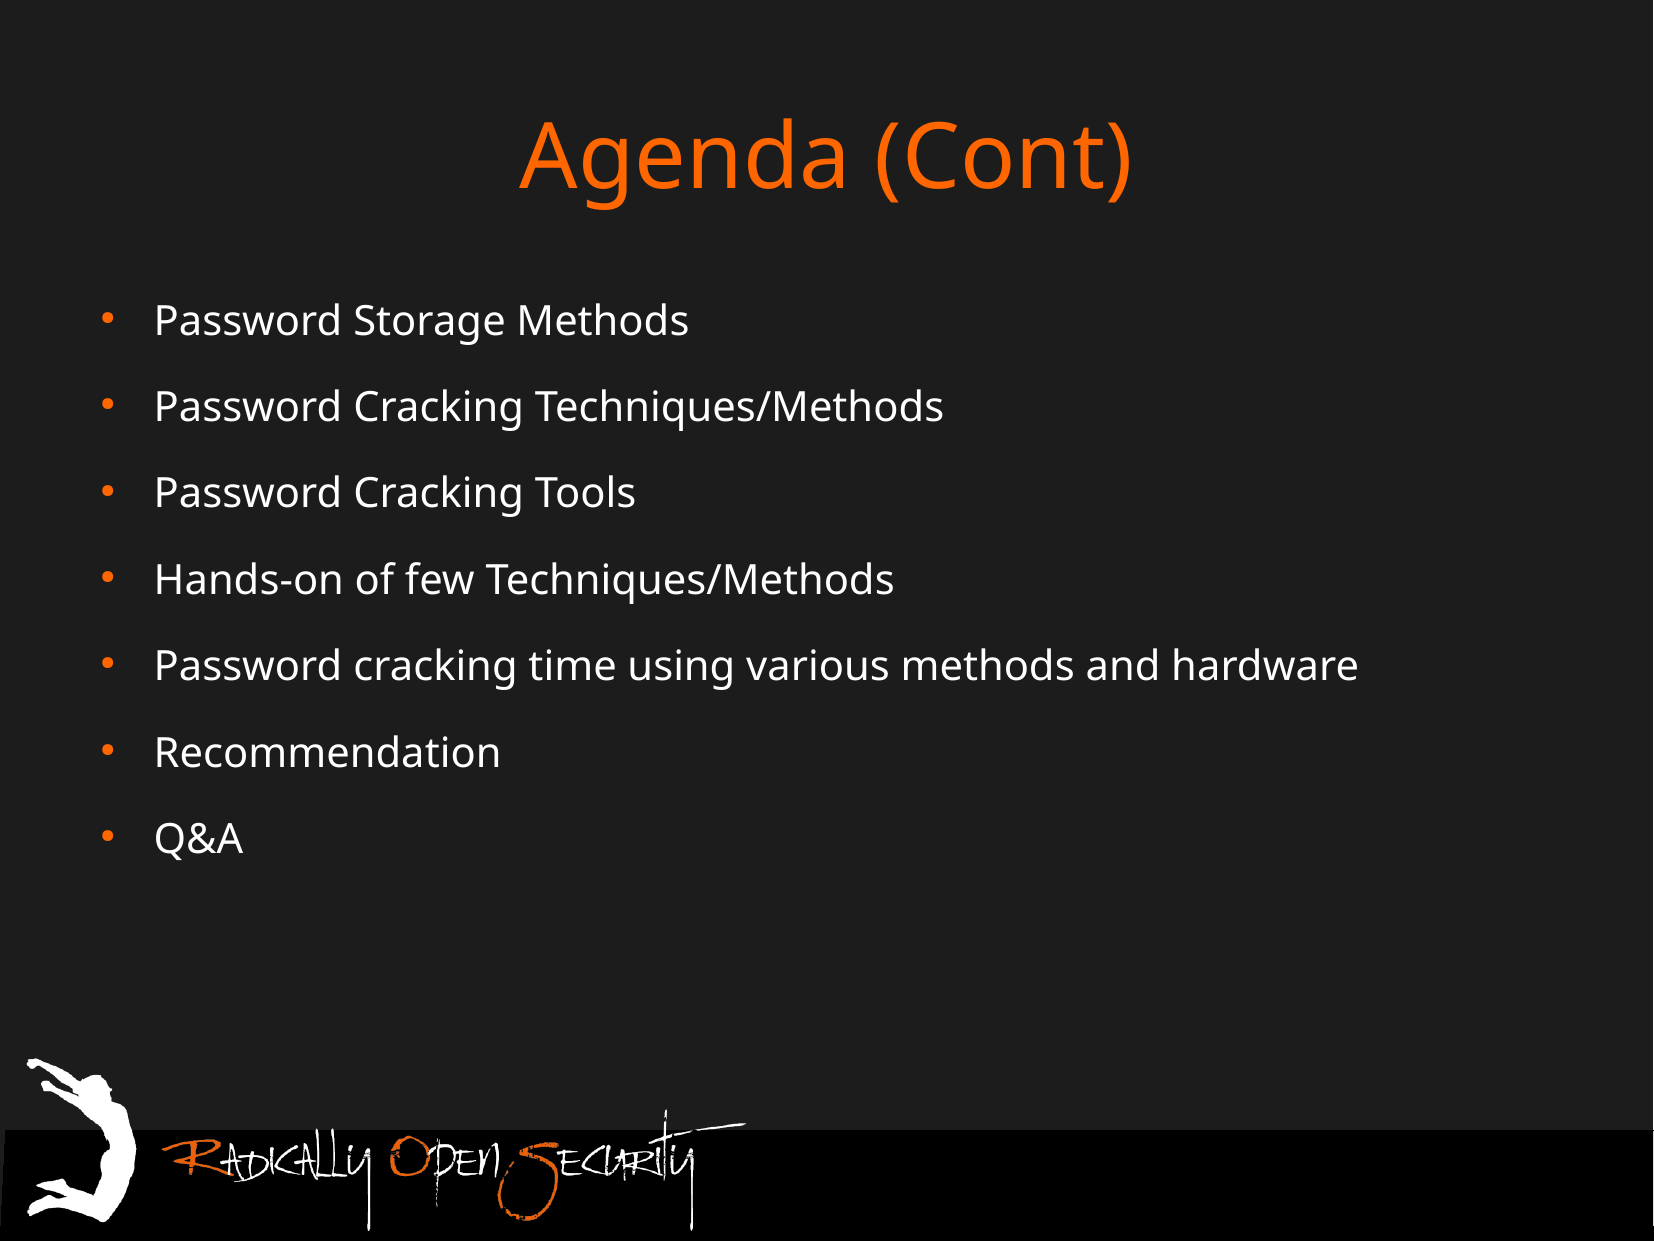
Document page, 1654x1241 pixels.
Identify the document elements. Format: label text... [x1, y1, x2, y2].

picture [0, 1022, 778, 1241]
title Agenda (Cont) [82, 49, 1571, 257]
list Password Storage Methods Password Cracking Techniques/Methods Password Cracking Tools Hands-on of few Techniques/Methods Password cracking time using various methods and hardware Recommendation Q&A [82, 290, 1571, 1010]
